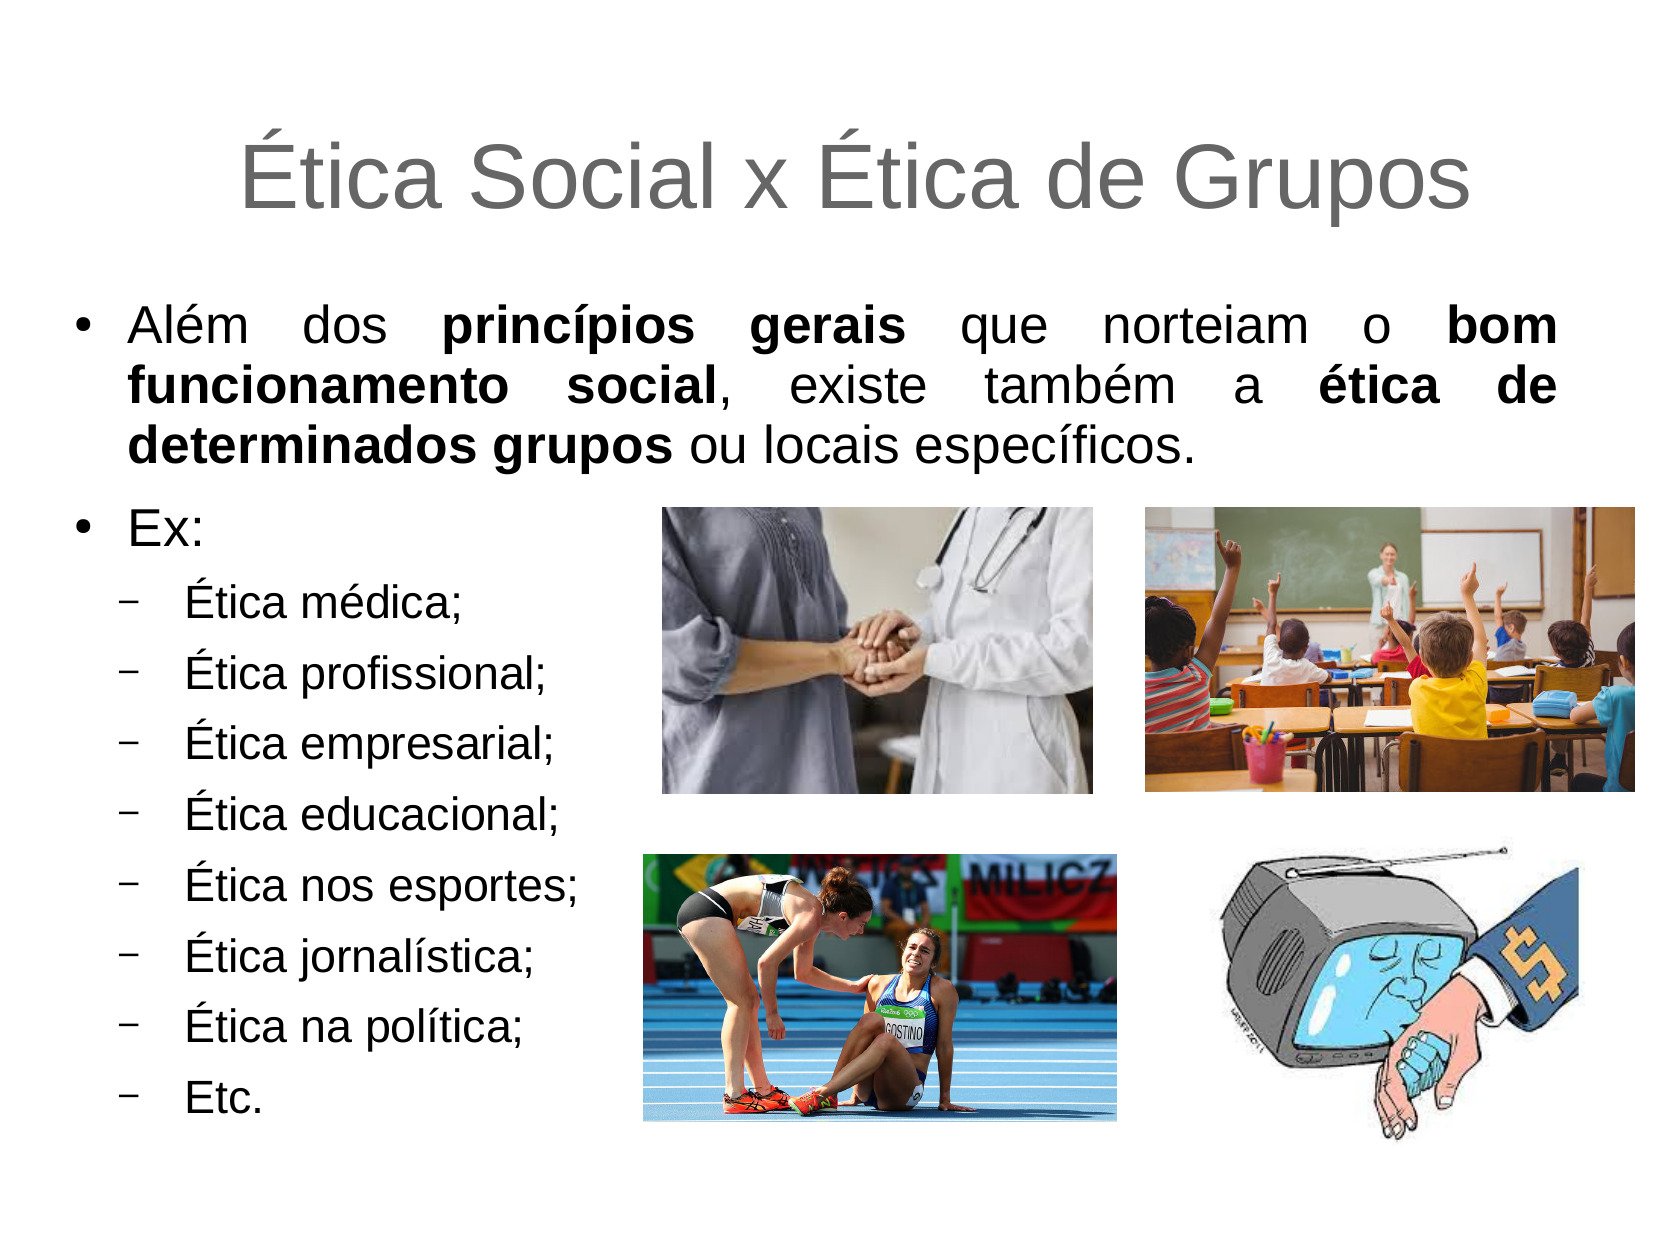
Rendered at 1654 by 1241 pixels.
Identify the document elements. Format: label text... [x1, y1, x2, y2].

picture [643, 854, 1117, 1123]
title Ética Social x Ética de Grupos [76, 73, 1636, 281]
picture [1210, 836, 1585, 1146]
picture [1145, 507, 1635, 792]
picture [662, 507, 1093, 794]
list Além dos princípios gerais que norteiam o bom funcionamento social, existe também a ética de determinados grupos ou locais específicos. Ex: Ética médica; Ética profissional; Ética empresarial; Ética educacional; Ética nos esportes; Ética jornalística; Ética na política; Etc. [70, 295, 1560, 1134]
